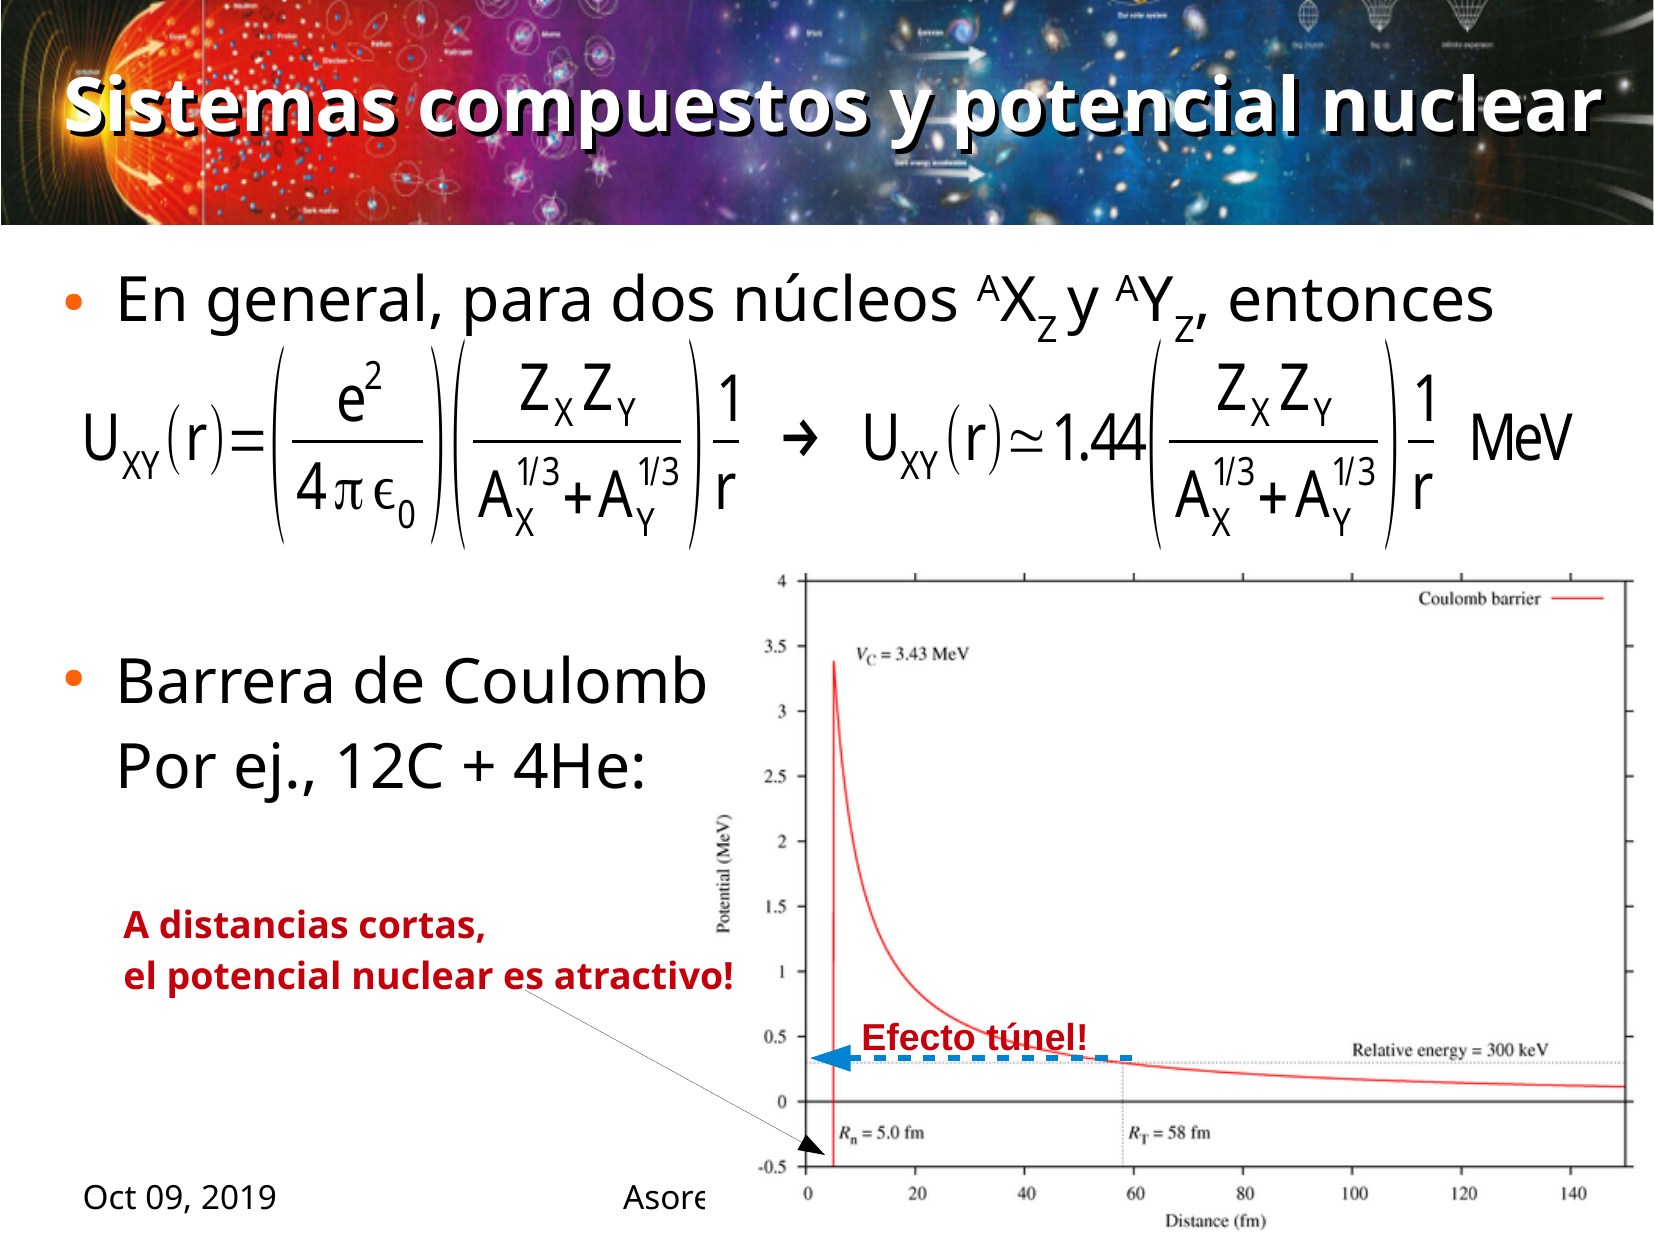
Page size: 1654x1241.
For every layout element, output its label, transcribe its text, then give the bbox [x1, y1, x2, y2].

text_box A distancias cortas, el potencial nuclear es atractivo! [108, 891, 655, 998]
picture [1, 0, 1654, 225]
picture [707, 973, 716, 985]
chart [75, 336, 1580, 556]
title Sistemas compuestos y potencial nuclear [45, 15, 1606, 191]
list En general, para dos núcleos AXZ y AYZ, entonces Barrera de Coulomb. Por ej., 12C + 4He: [45, 255, 1606, 1156]
picture [705, 573, 1643, 1231]
